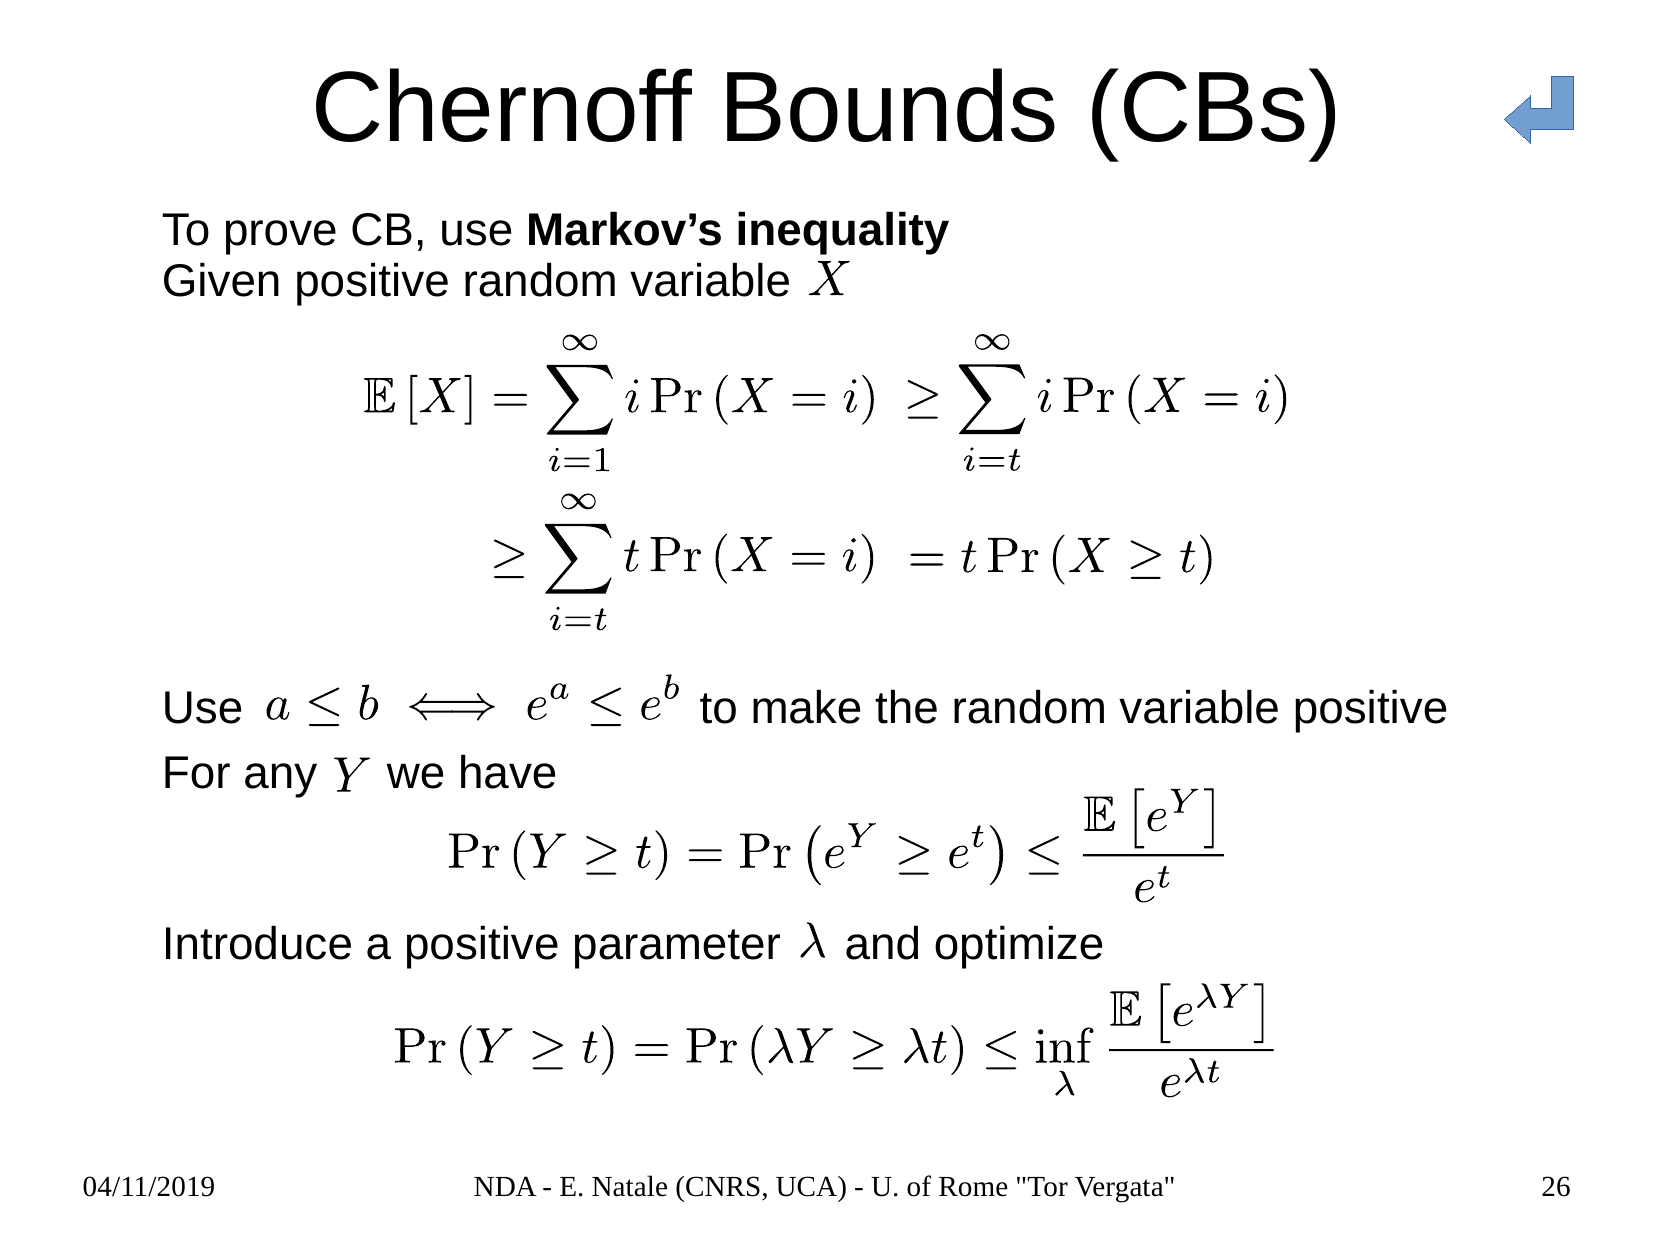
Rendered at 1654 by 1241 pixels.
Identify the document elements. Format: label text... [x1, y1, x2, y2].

text_box For any we have [147, 739, 1528, 816]
text_box [363, 334, 874, 472]
title Chernoff Bounds (CBs) [82, 49, 1571, 165]
text_box [906, 334, 1287, 471]
text_box Introduce a positive parameter and optimize [147, 910, 1528, 987]
text_box [808, 260, 850, 296]
text_box [448, 788, 1224, 903]
text_box To prove CB, use Markov’s inequality Given positive random variable [147, 196, 1528, 314]
text_box Use to make the random variable positive [147, 674, 1528, 739]
text_box [492, 493, 874, 631]
text_box [909, 534, 1212, 585]
text_box [333, 757, 371, 792]
text_box [395, 983, 1274, 1098]
text_box [266, 674, 679, 727]
text_box [1504, 76, 1574, 144]
text_box [800, 922, 826, 958]
